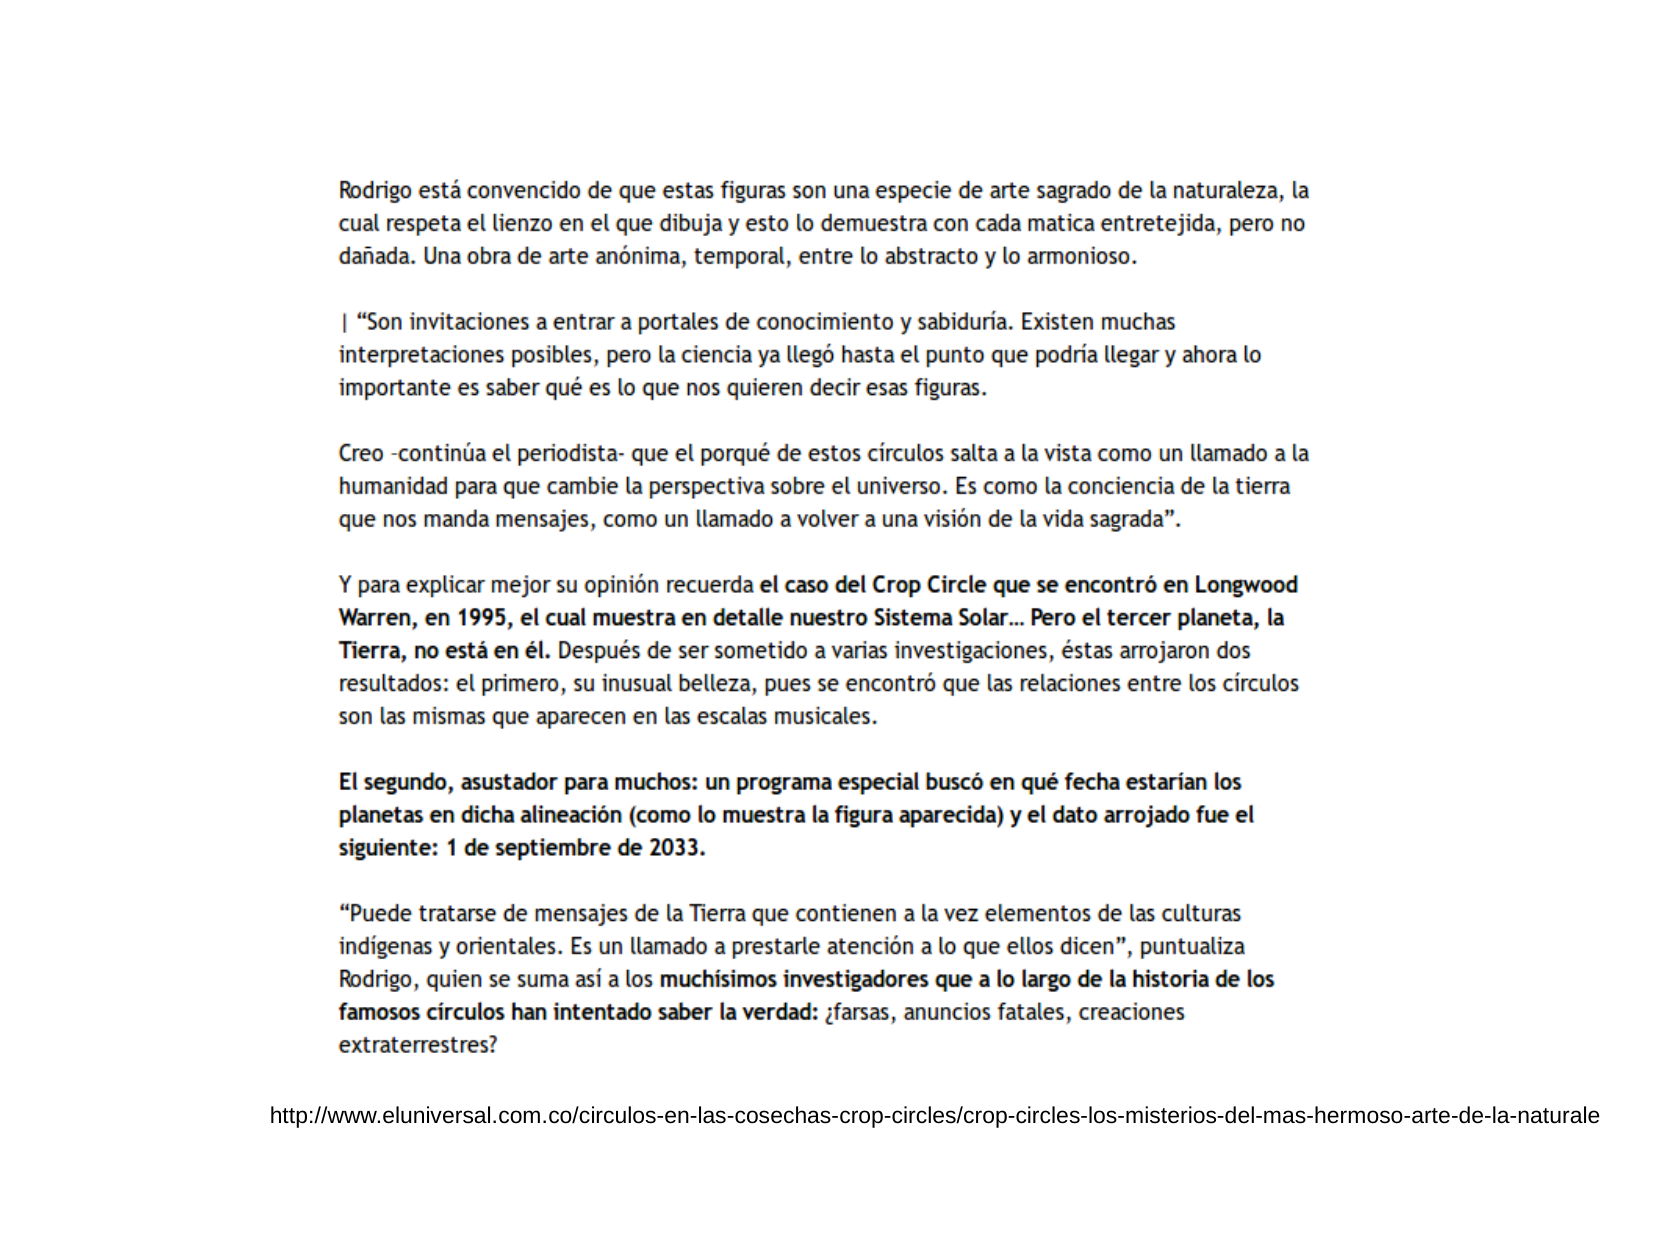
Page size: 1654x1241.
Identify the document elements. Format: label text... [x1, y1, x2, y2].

text_box http://www.eluniversal.com.co/circulos-en-las-cosechas-crop-circles/crop-circles-los-misterios-del-mas-hermoso-arte-de-la-naturale [255, 1095, 1654, 1194]
picture [311, 164, 1342, 1078]
